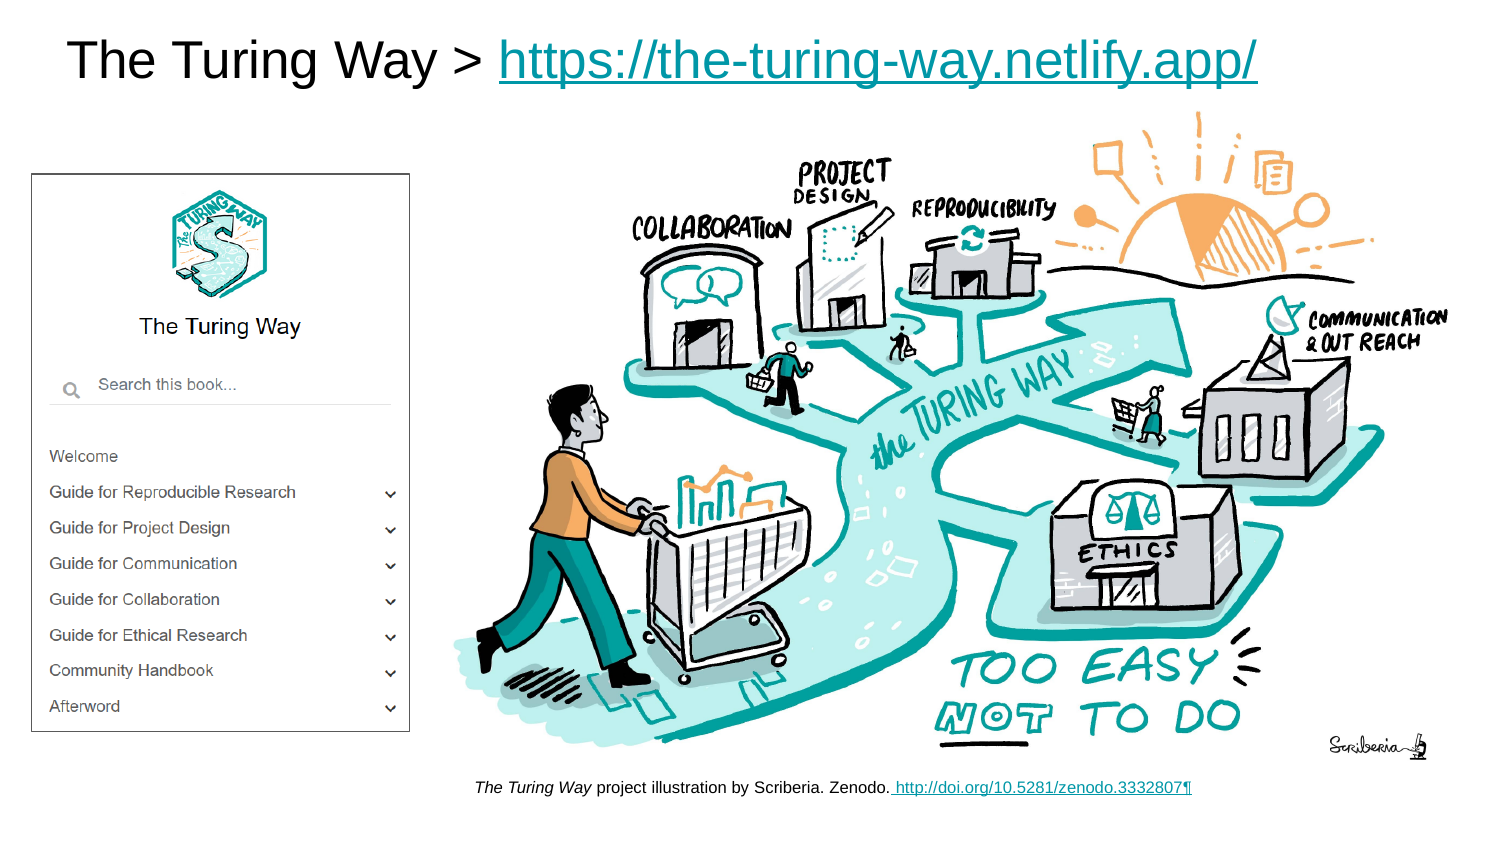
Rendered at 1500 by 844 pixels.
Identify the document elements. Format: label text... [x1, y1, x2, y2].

picture [417, 71, 1500, 770]
title The Turing Way > https://the-turing-way.netlify.app/ [51, 10, 1449, 105]
picture [32, 174, 409, 731]
list The Turing Way project illustration by Scriberia. Zenodo. http://doi.org/10.5281/zenodo.3332807¶ [459, 758, 1449, 812]
